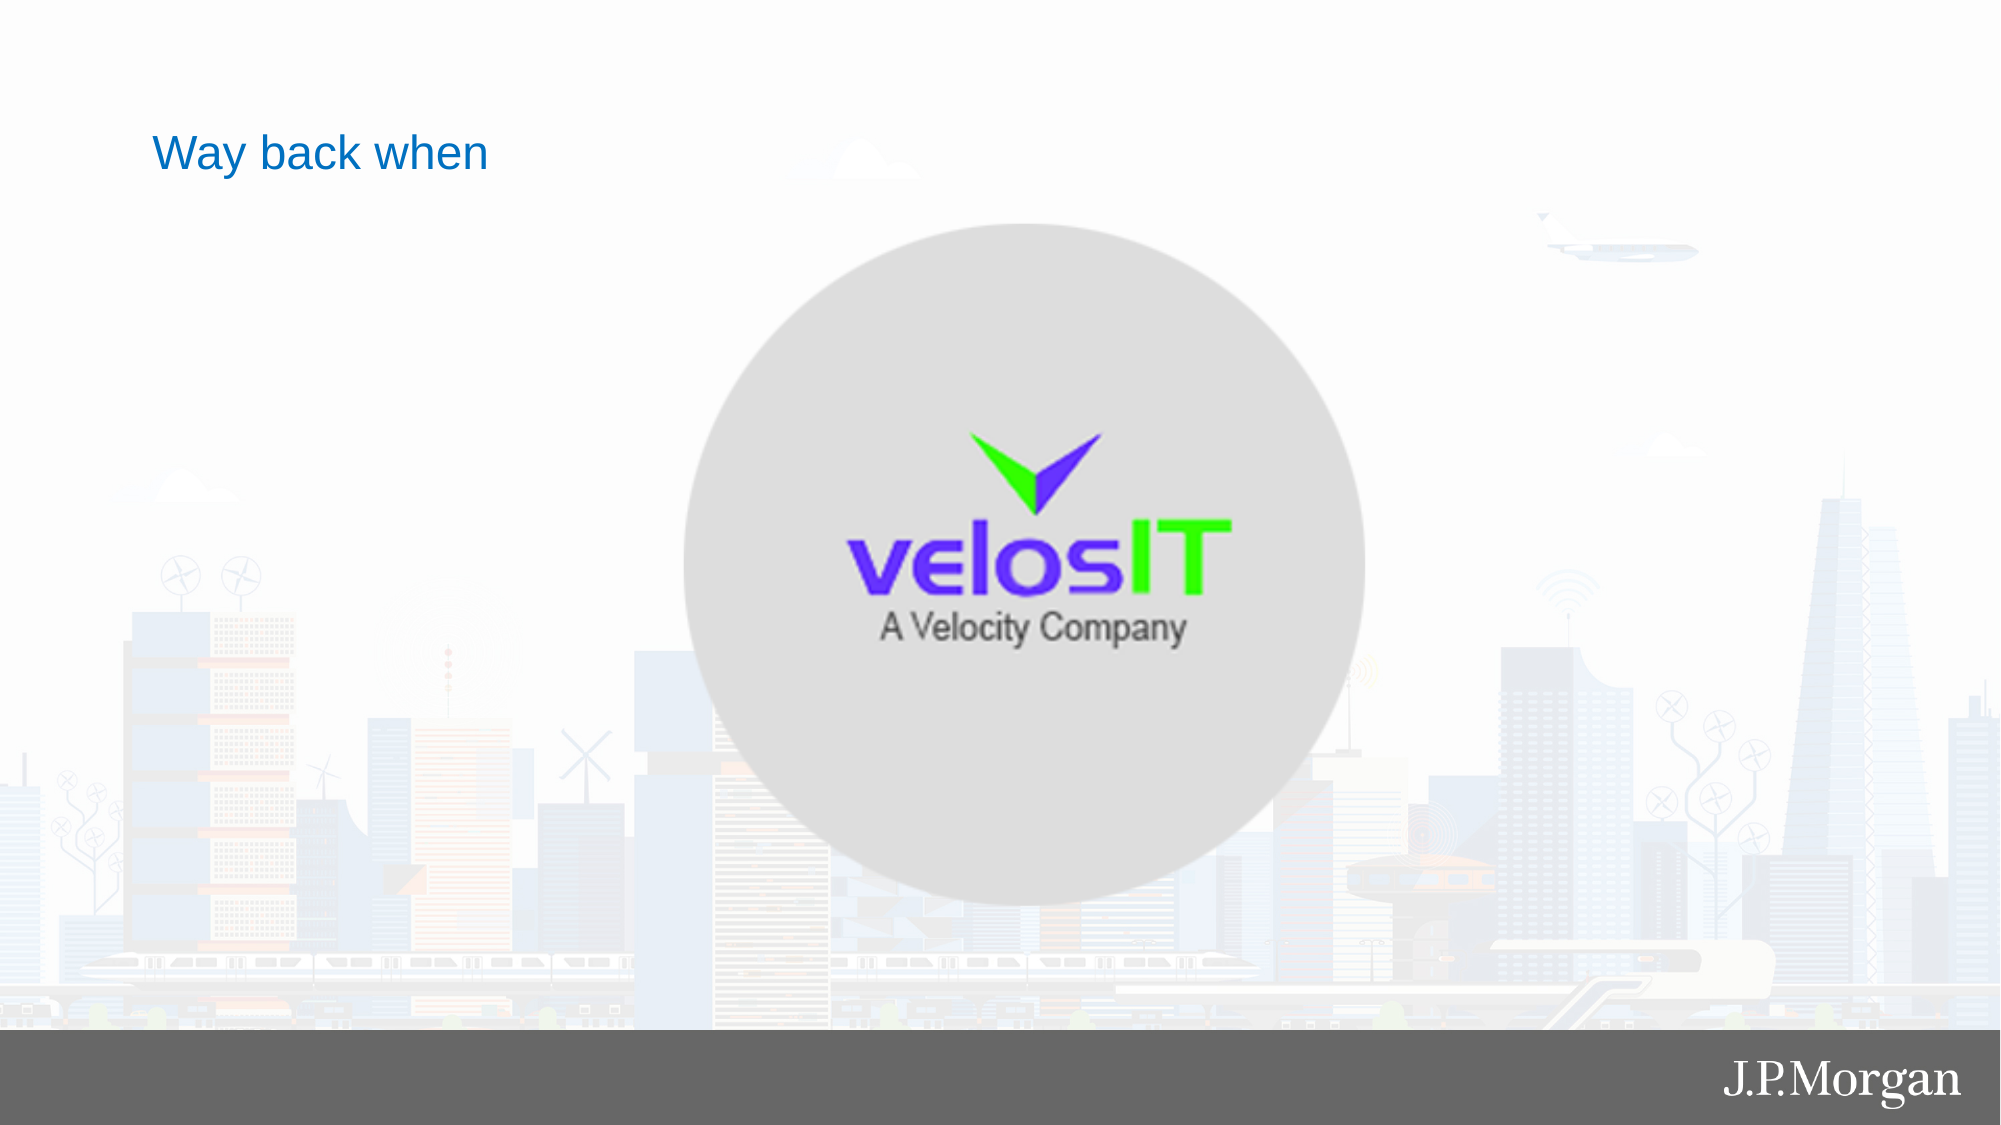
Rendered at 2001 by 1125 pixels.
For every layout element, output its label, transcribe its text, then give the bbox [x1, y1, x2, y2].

title Way back when [137, 76, 1863, 188]
picture [0, 0, 2001, 1125]
